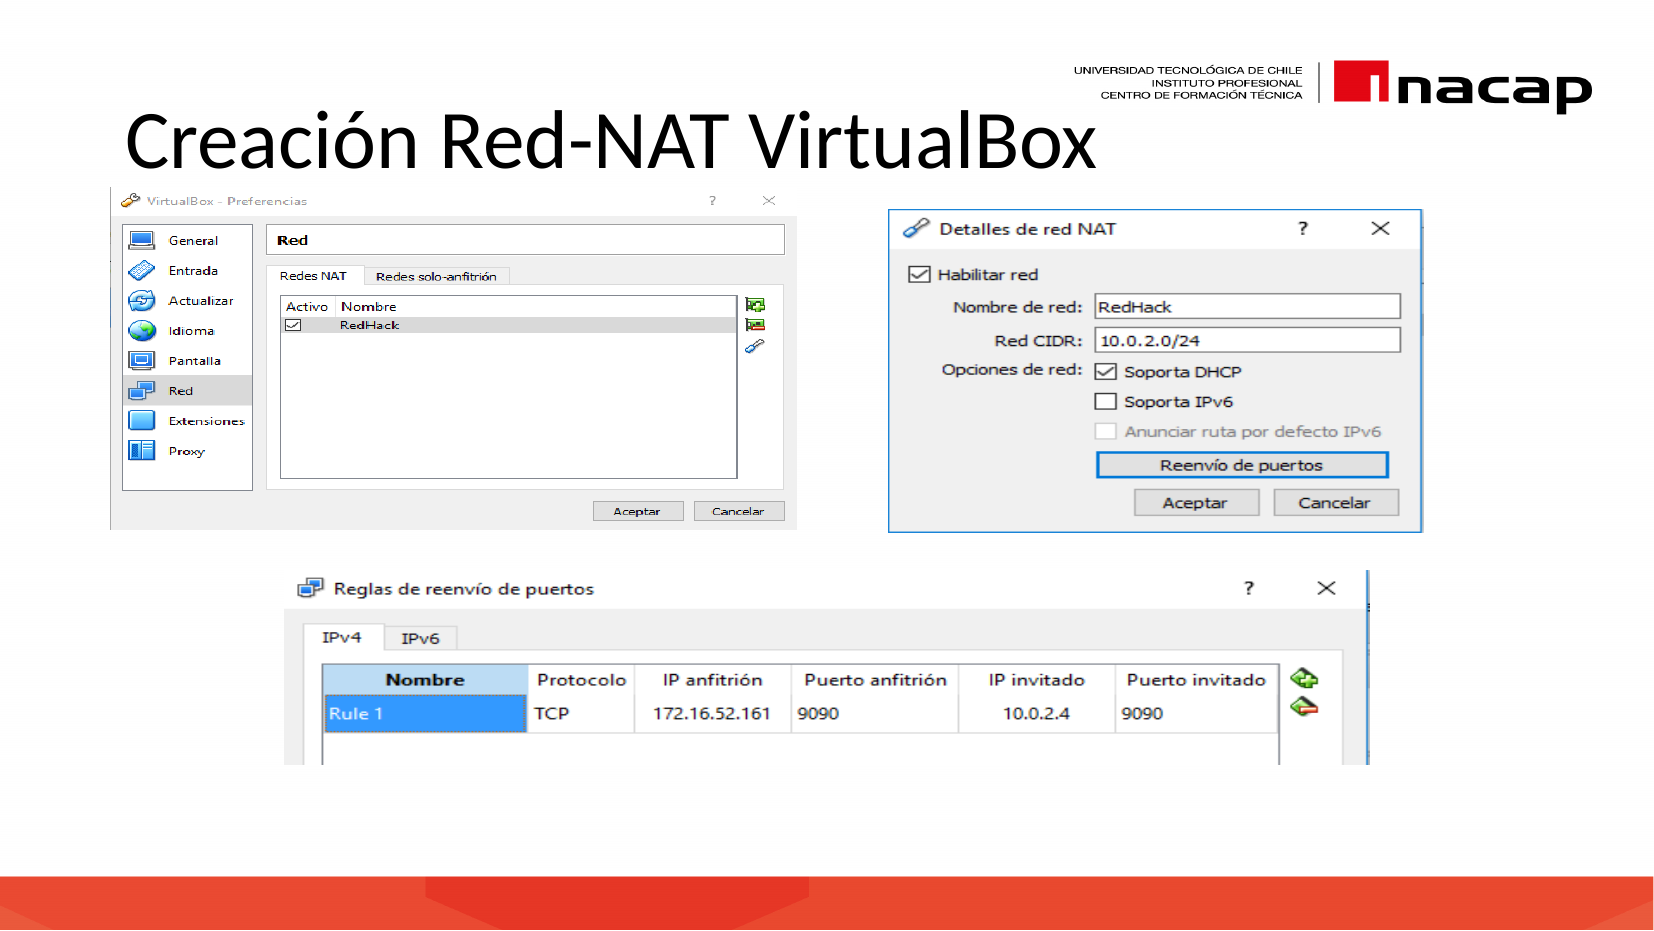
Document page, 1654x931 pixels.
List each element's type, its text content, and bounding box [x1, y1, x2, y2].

text_box Creación Red-NAT VirtualBox [110, 57, 1599, 213]
picture [0, 0, 1654, 930]
